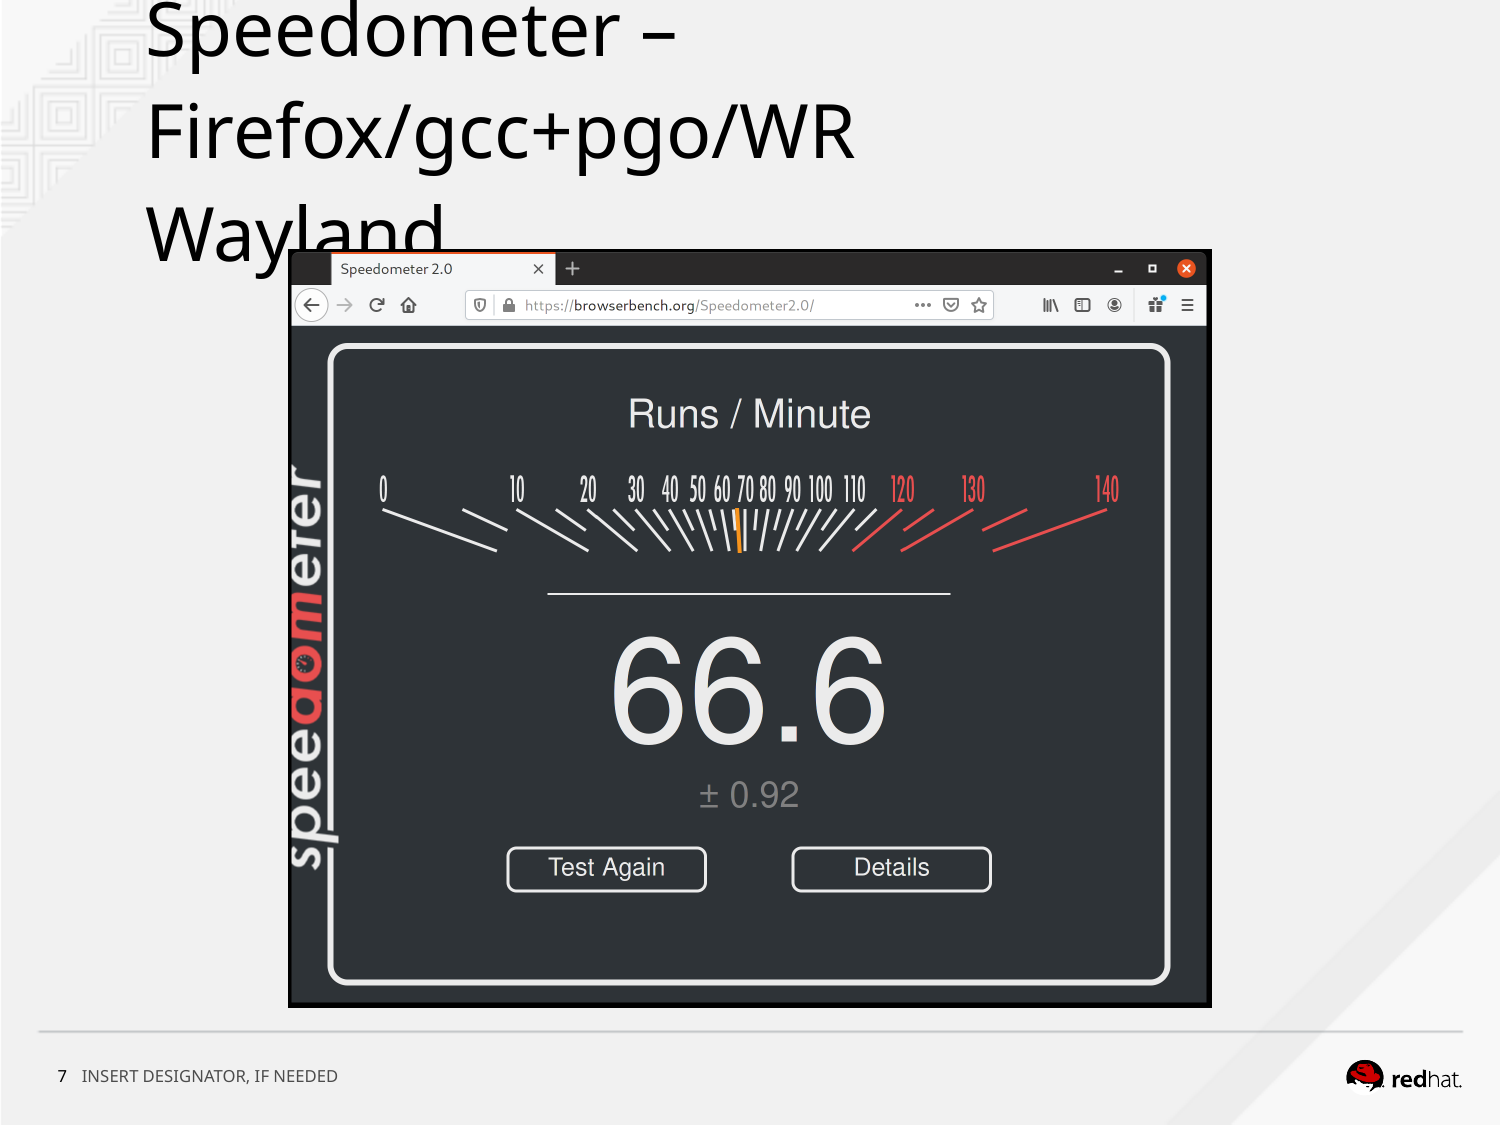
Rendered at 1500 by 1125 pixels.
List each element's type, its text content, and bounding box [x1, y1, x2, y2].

title Speedometer – Firefox/gcc+pgo/WR Wayland [145, 0, 1402, 202]
picture [0, 0, 1500, 1125]
